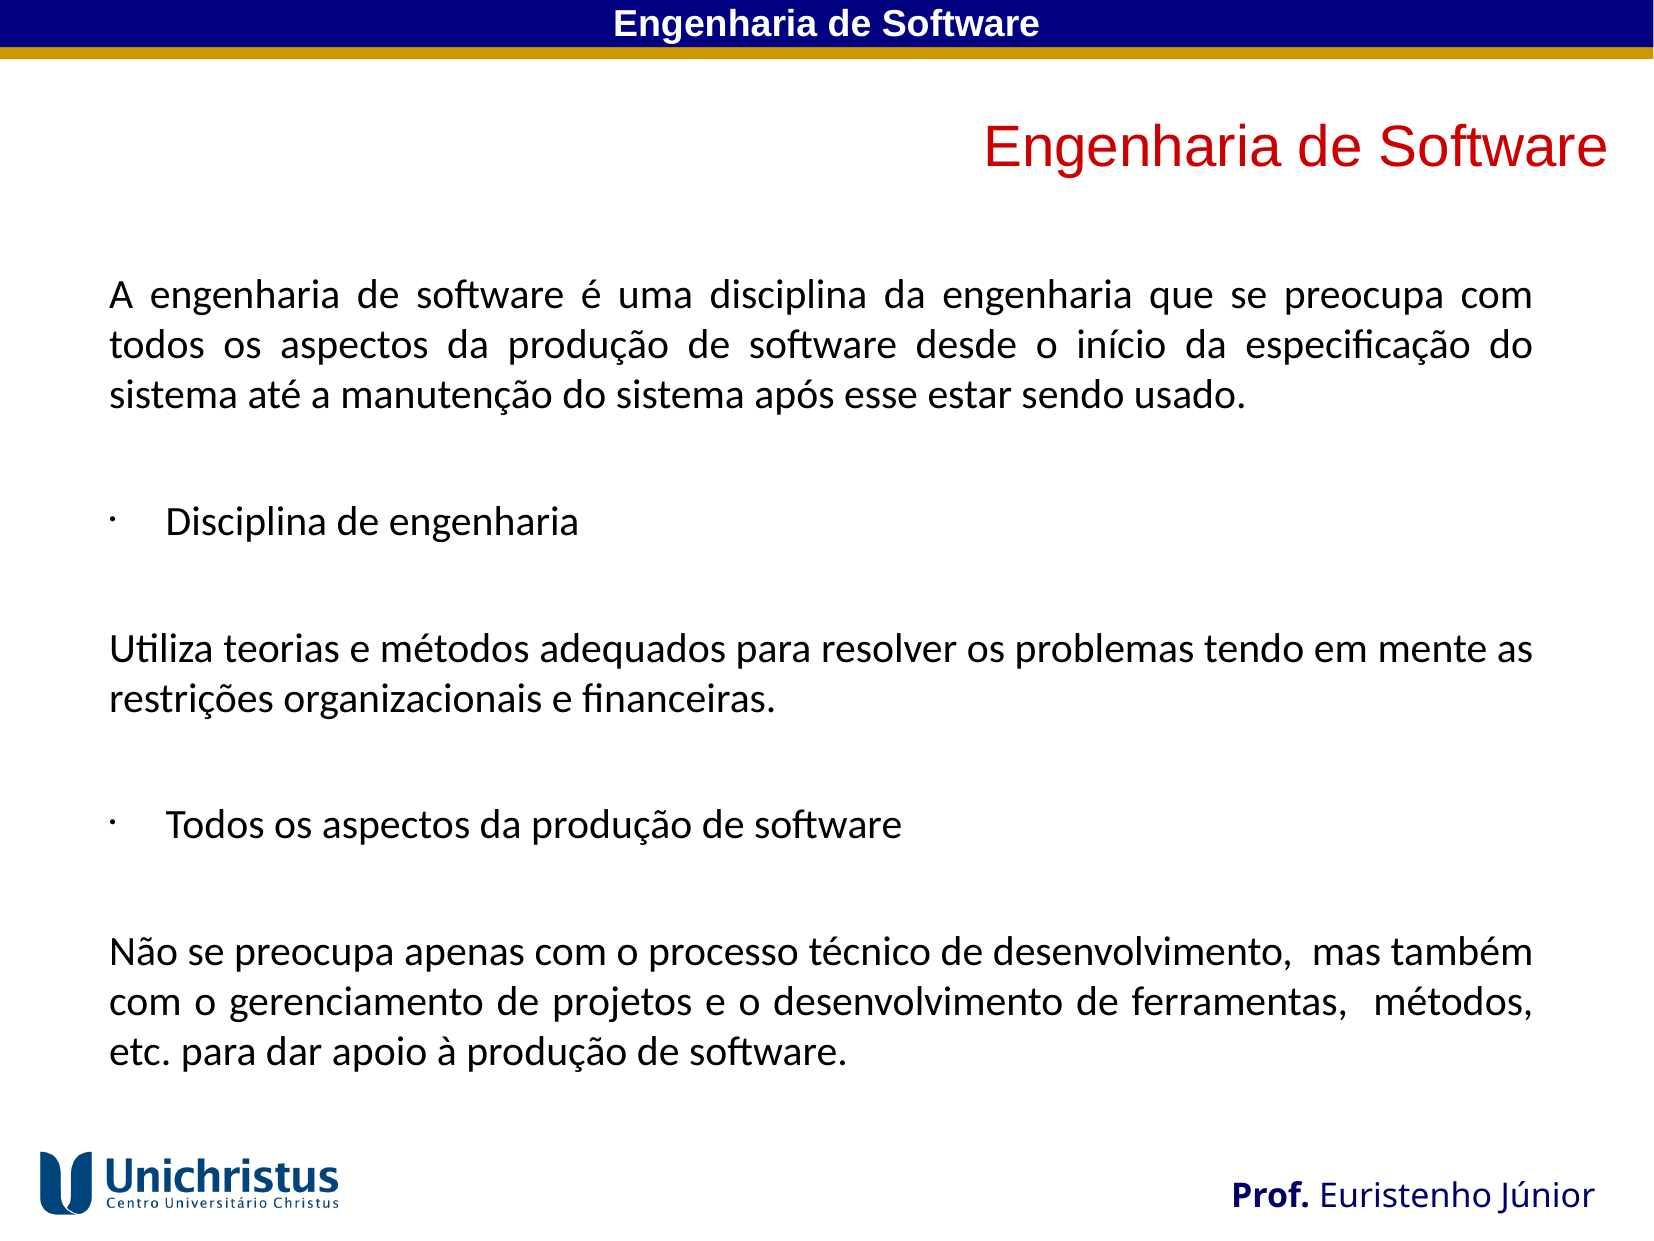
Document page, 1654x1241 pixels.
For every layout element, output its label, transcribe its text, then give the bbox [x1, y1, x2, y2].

picture [35, 1148, 343, 1217]
text_box [0, 48, 1654, 60]
text_box Engenharia de Software [0, 0, 1654, 48]
text_box Prof. Euristenho Júnior [1216, 1163, 1654, 1224]
text_box A engenharia de software é uma disciplina da engenharia que se preocupa com todos os aspectos da produção de software desde o início da especificação do sistema até a manutenção do sistema após esse estar sendo usado. Disciplina de engenharia Utiliza teorias e métodos adequados para resolver os problemas tendo em mente as restrições organizacionais e financeiras. Todos os aspectos da produção de software Não se preocupa apenas com o processo técnico de desenvolvimento, mas também com o gerenciamento de projetos e o desenvolvimento de ferramentas, métodos, etc. para dar apoio à produção de software. [94, 259, 1550, 1067]
text_box Engenharia de Software [968, 106, 1654, 189]
